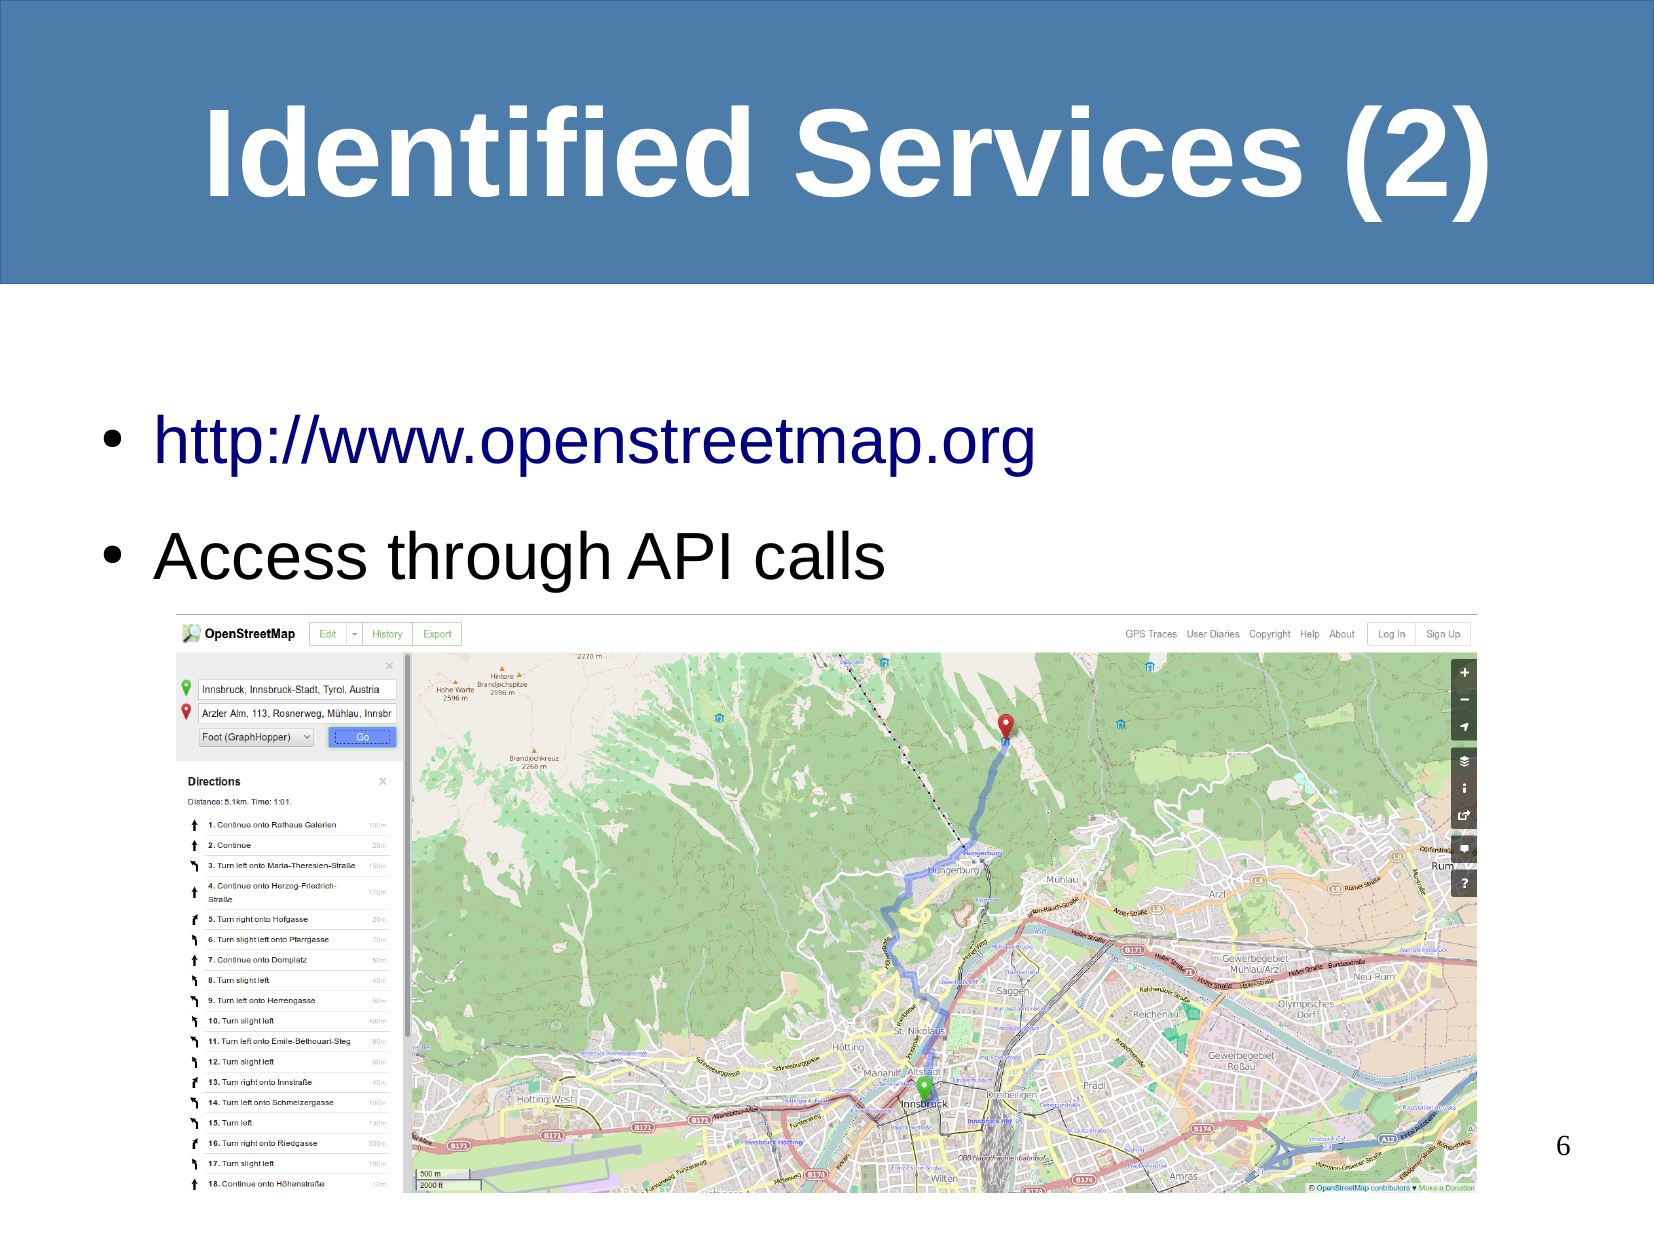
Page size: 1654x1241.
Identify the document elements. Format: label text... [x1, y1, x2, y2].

title Identified Services (2) [82, 49, 1571, 257]
list http://www.openstreetmap.org Access through API calls [82, 402, 1571, 1123]
picture [176, 614, 1477, 1193]
text_box [0, 0, 1654, 284]
